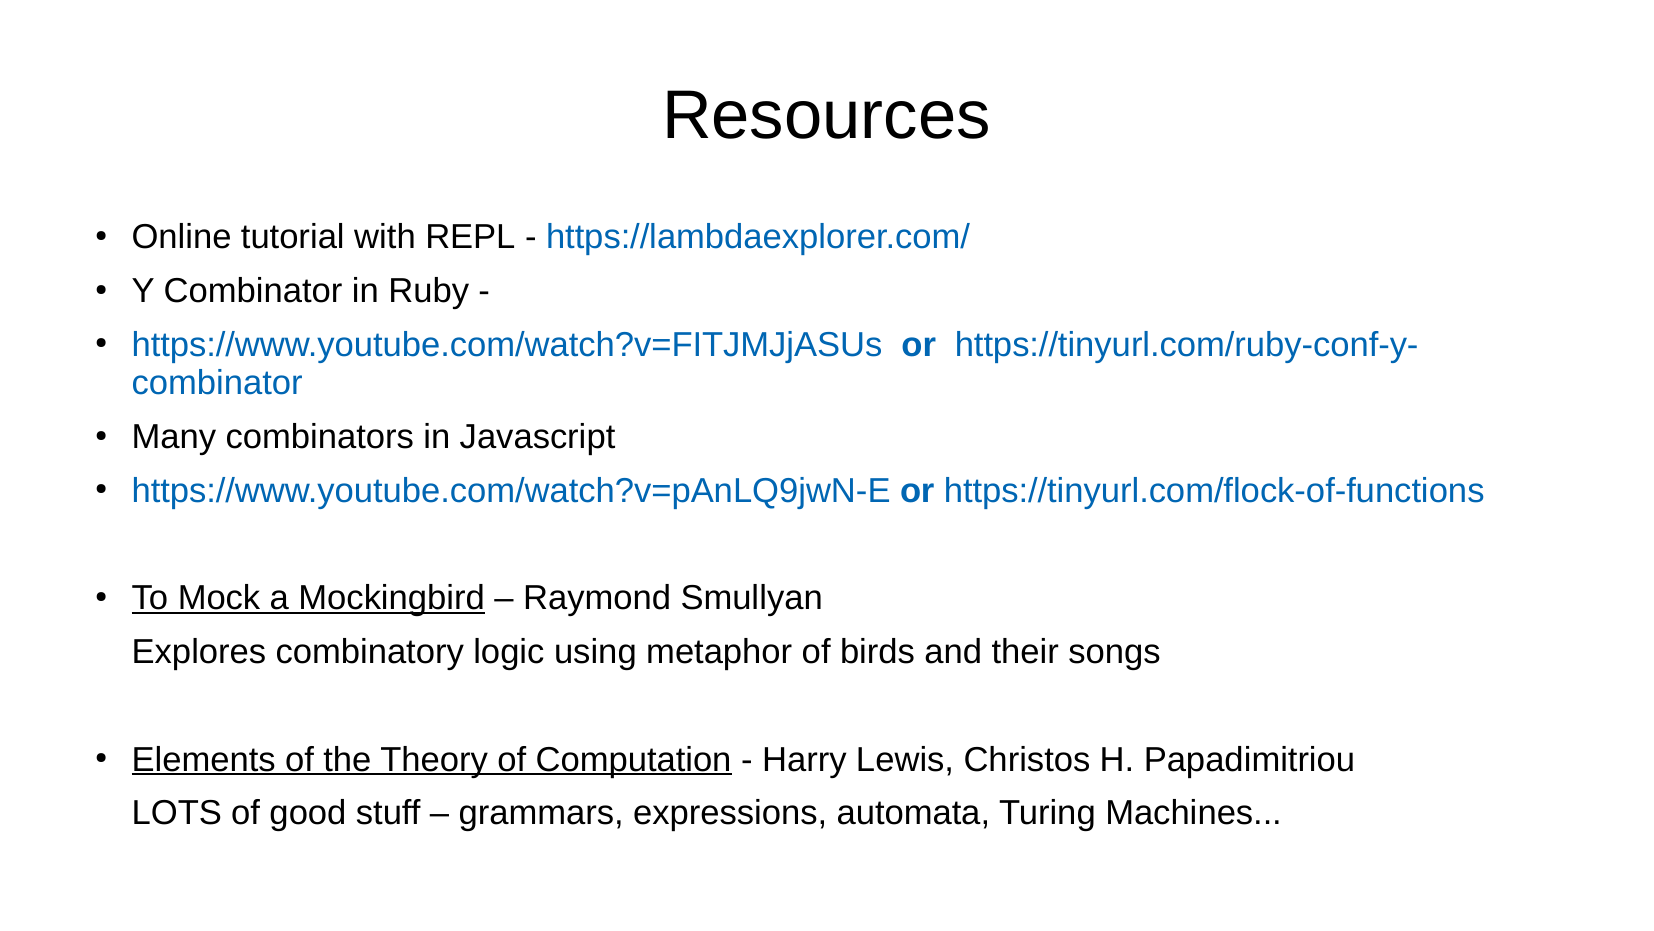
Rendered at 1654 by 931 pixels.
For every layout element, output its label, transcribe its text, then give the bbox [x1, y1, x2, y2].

title Resources [82, 37, 1571, 193]
list Online tutorial with REPL - https://lambdaexplorer.com/ Y Combinator in Ruby - https://www.youtube.com/watch?v=FITJMJjASUs or https://tinyurl.com/ruby-conf-y-combinator Many combinators in Javascript https://www.youtube.com/watch?v=pAnLQ9jwN-E or https://tinyurl.com/flock-of-functions To Mock a Mockingbird – Raymond Smullyan Explores combinatory logic using metaphor of birds and their songs Elements of the Theory of Computation - Harry Lewis, Christos H. Papadimitriou LOTS of good stuff – grammars, expressions, automata, Turing Machines... [82, 217, 1571, 841]
